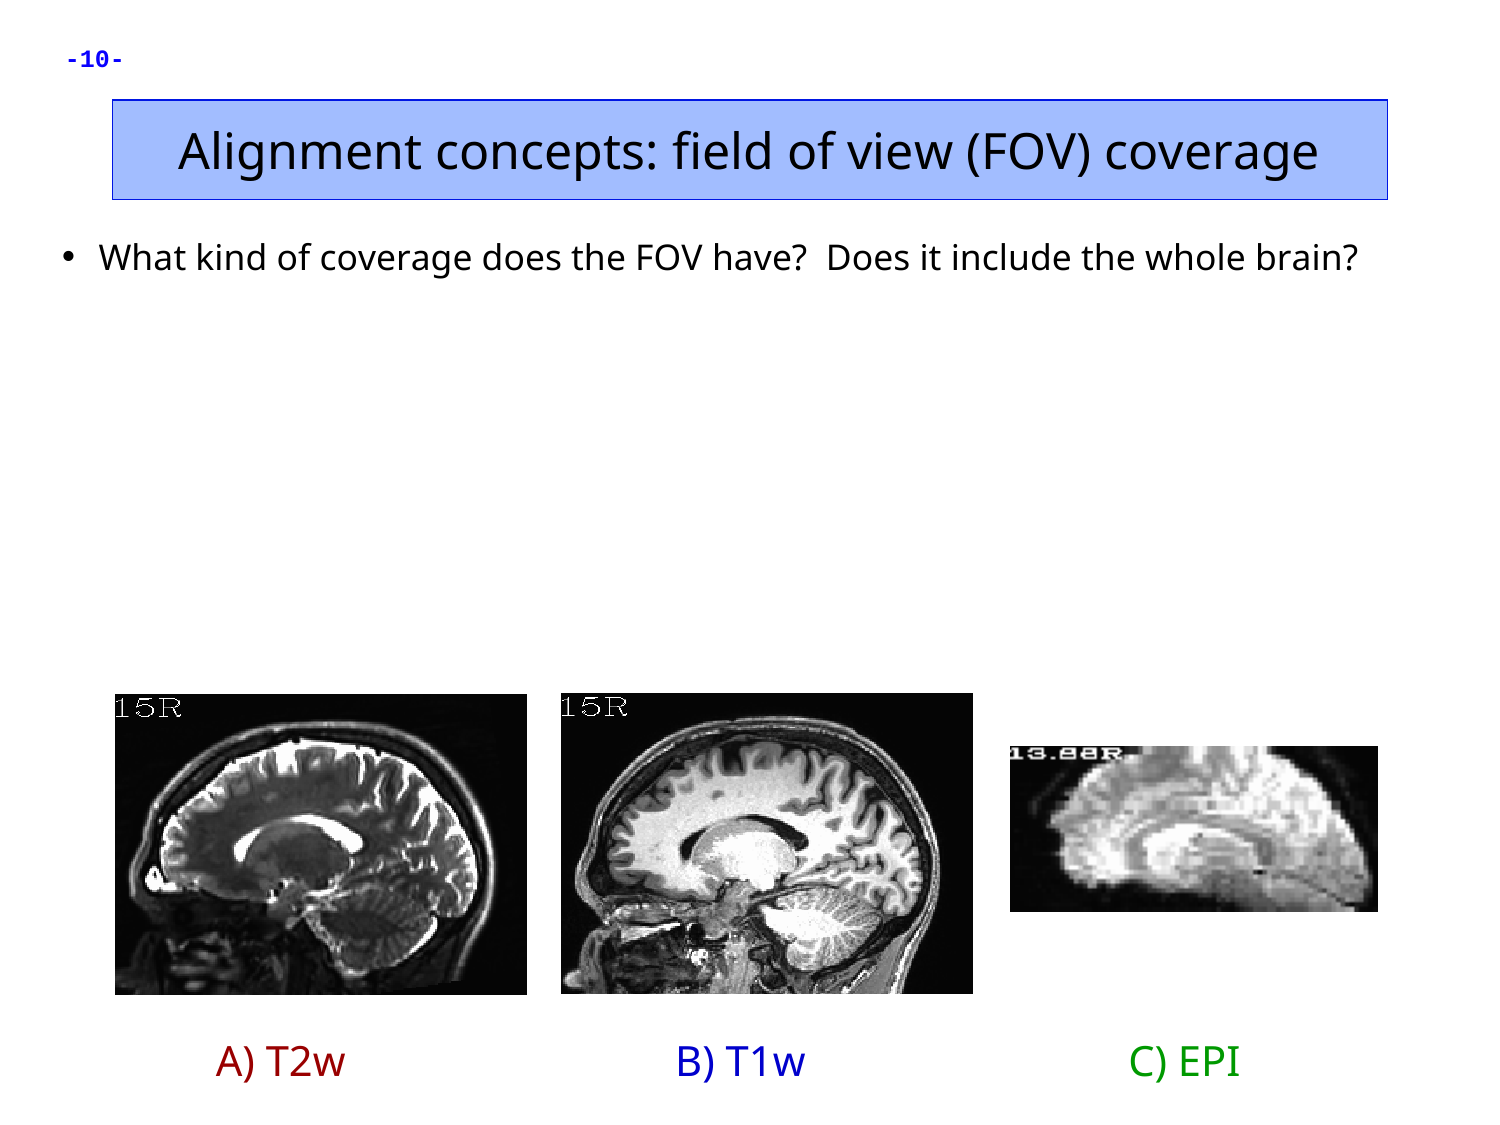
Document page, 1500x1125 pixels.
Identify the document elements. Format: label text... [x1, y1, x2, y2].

picture [561, 693, 973, 994]
text_box C) EPI [1110, 1024, 1261, 1096]
text_box A) T2w [198, 1024, 372, 1096]
picture [1010, 746, 1378, 912]
text_box B) T1w [657, 1024, 831, 1096]
picture [115, 694, 527, 995]
text_box What kind of coverage does the FOV have? Does it include the whole brain? [46, 226, 1441, 376]
text_box Alignment concepts: field of view (FOV) coverage [112, 99, 1388, 200]
